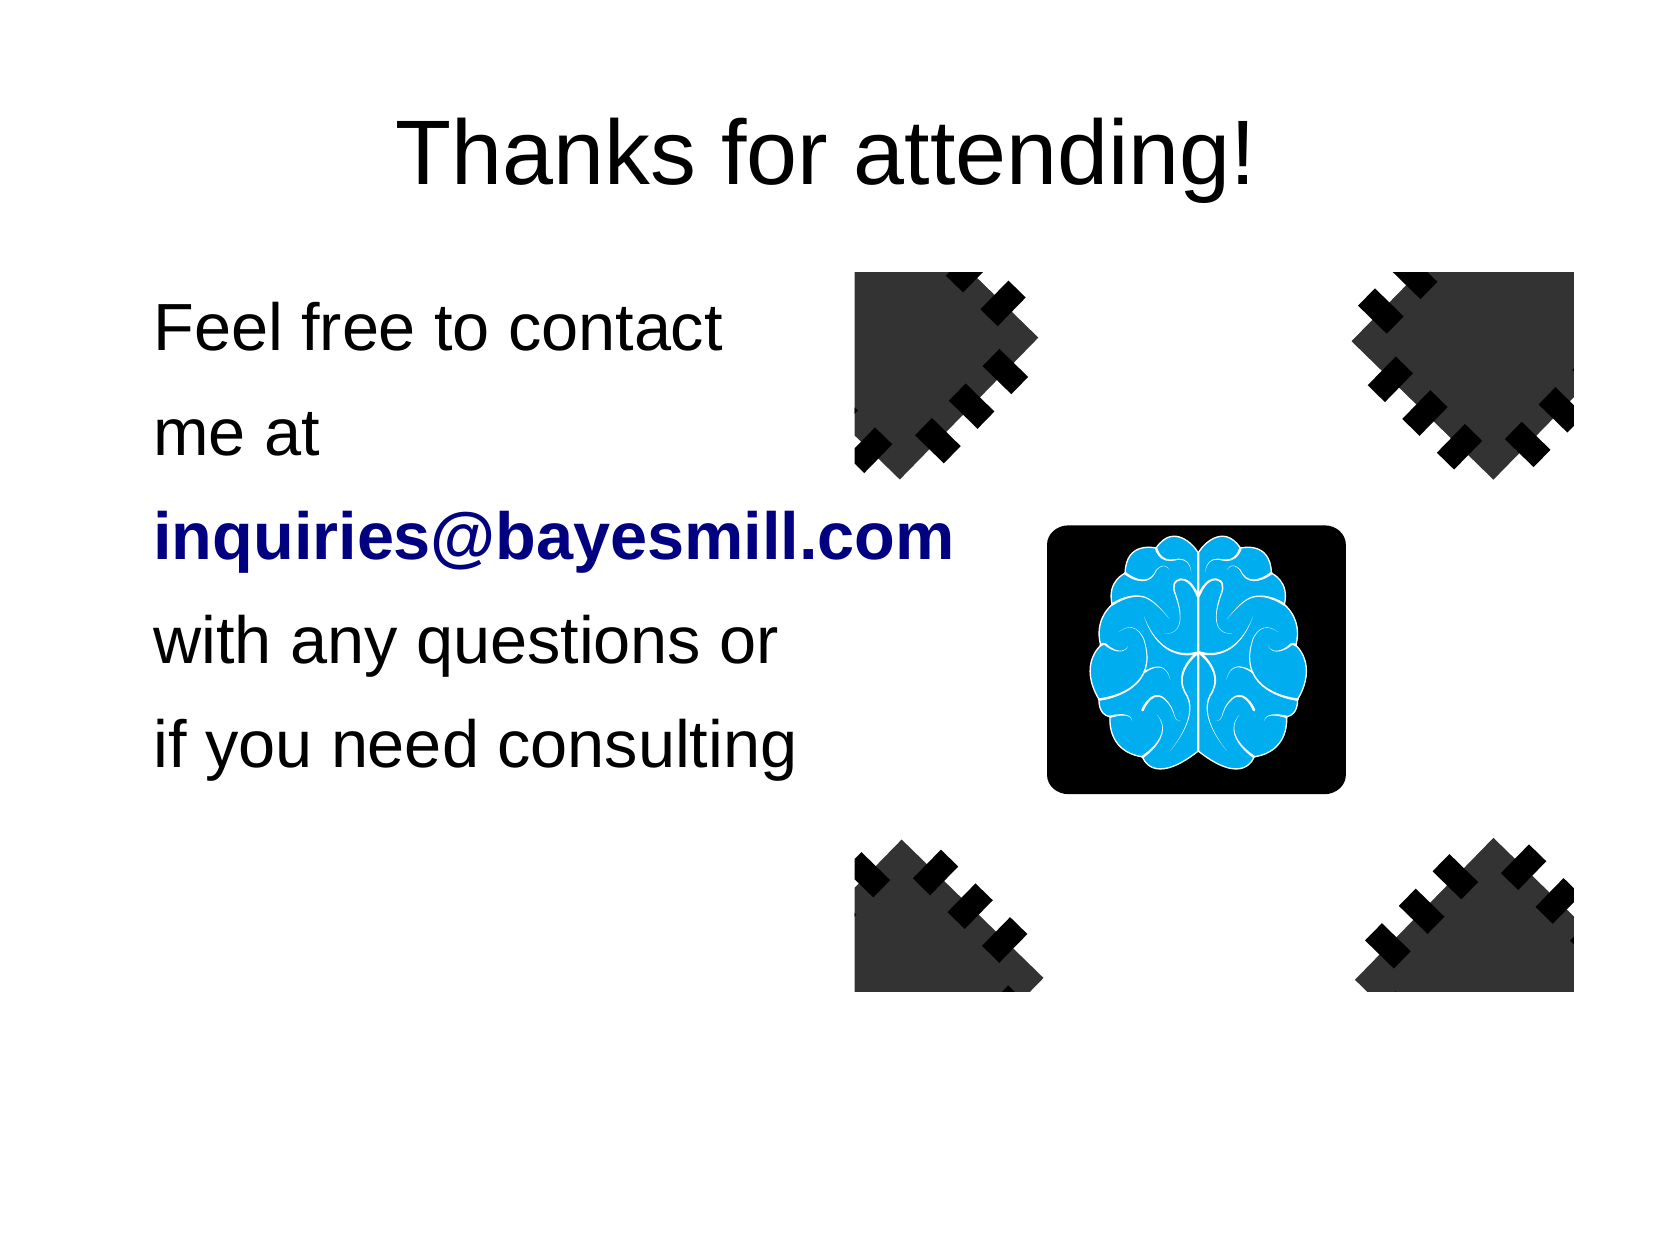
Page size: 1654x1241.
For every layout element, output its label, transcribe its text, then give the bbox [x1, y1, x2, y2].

picture [854, 272, 1574, 992]
title Thanks for attending! [82, 49, 1571, 257]
list Feel free to contact me at inquiries@bayesmill.com with any questions or if you need consulting [82, 290, 1571, 1010]
